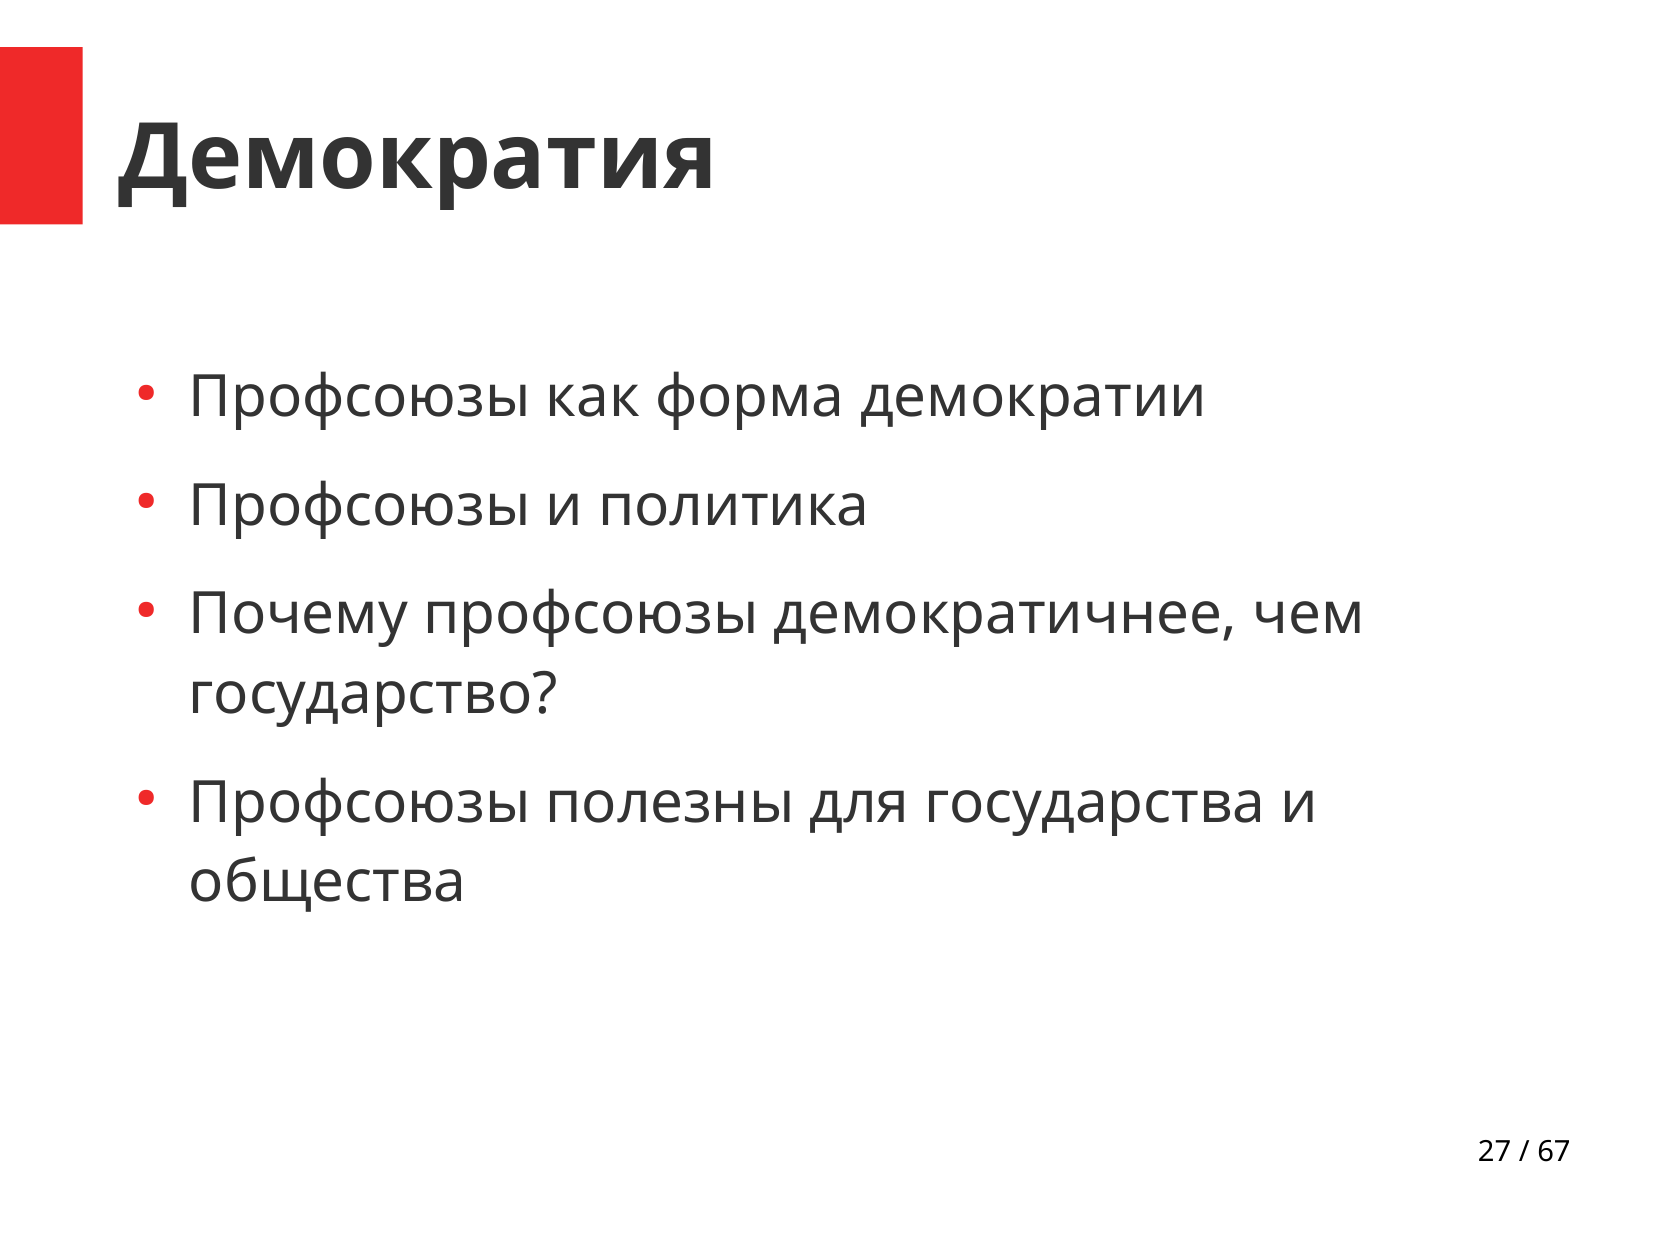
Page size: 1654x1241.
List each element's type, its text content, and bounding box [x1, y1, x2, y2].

title Демократия [118, 49, 1571, 257]
list Профсоюзы как форма демократии Профсоюзы и политика Почему профсоюзы демократичнее, чем государство? Профсоюзы полезны для государства и общества [118, 354, 1536, 934]
